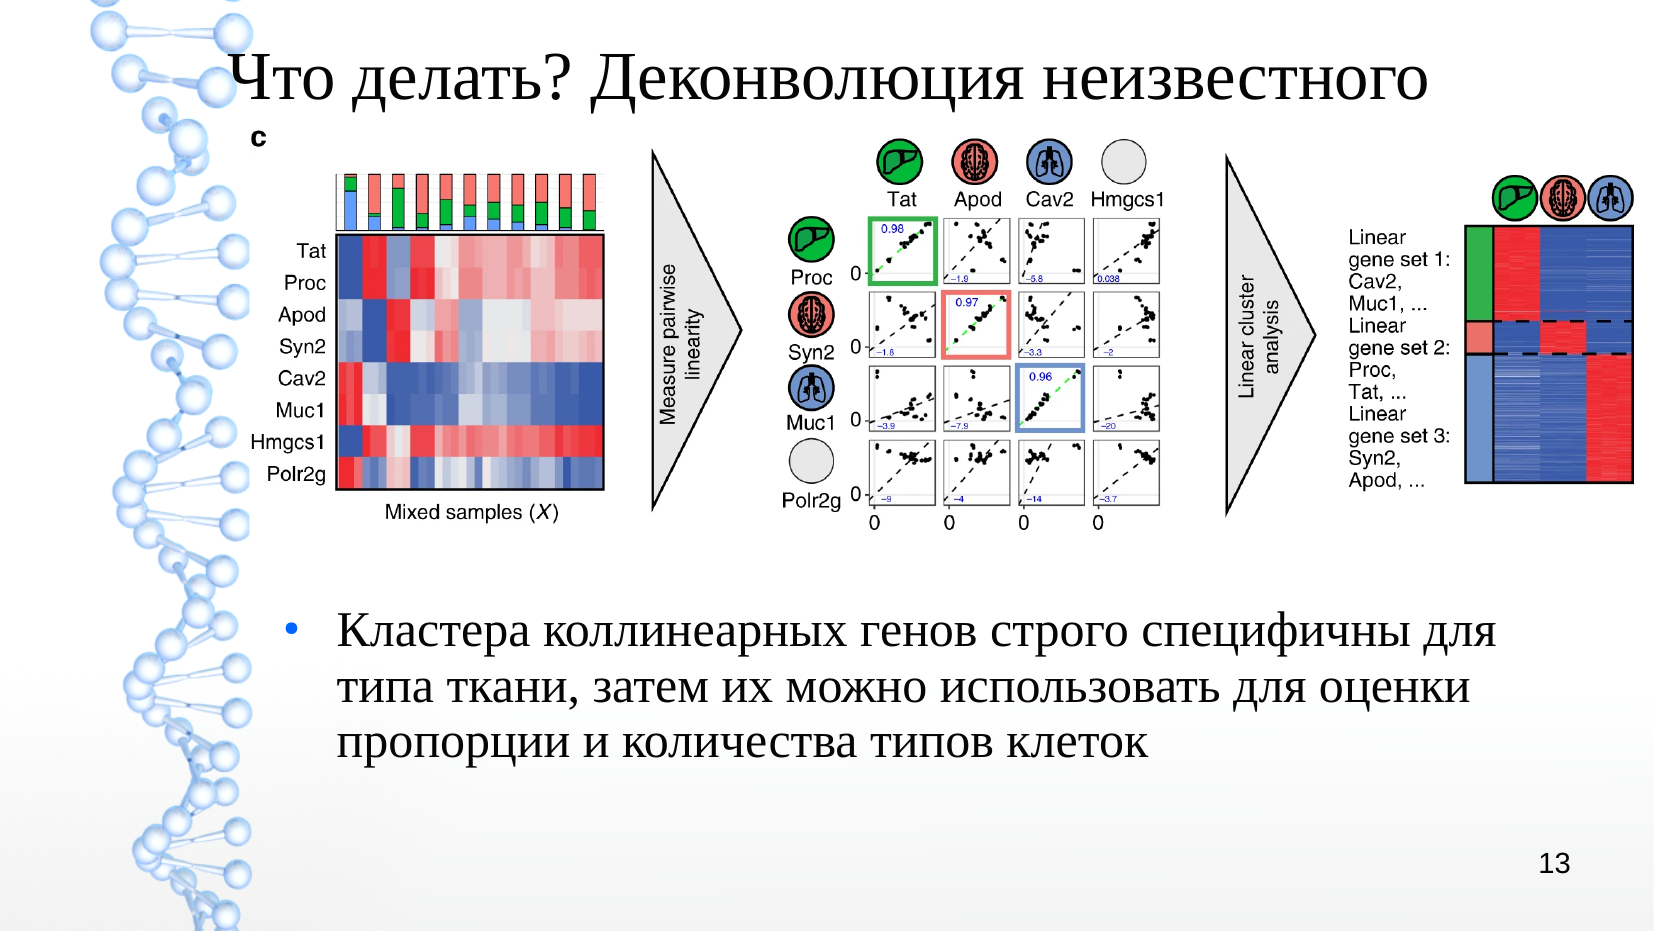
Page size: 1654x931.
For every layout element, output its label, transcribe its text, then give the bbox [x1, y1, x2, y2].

picture [0, 0, 1654, 931]
list Кластера коллинеарных генов строго специфичны для типа ткани, затем их можно использовать для оценки пропорции и количества типов клеток [265, 602, 1524, 886]
title Что делать? Деконволюция неизвестного [165, 0, 1495, 154]
